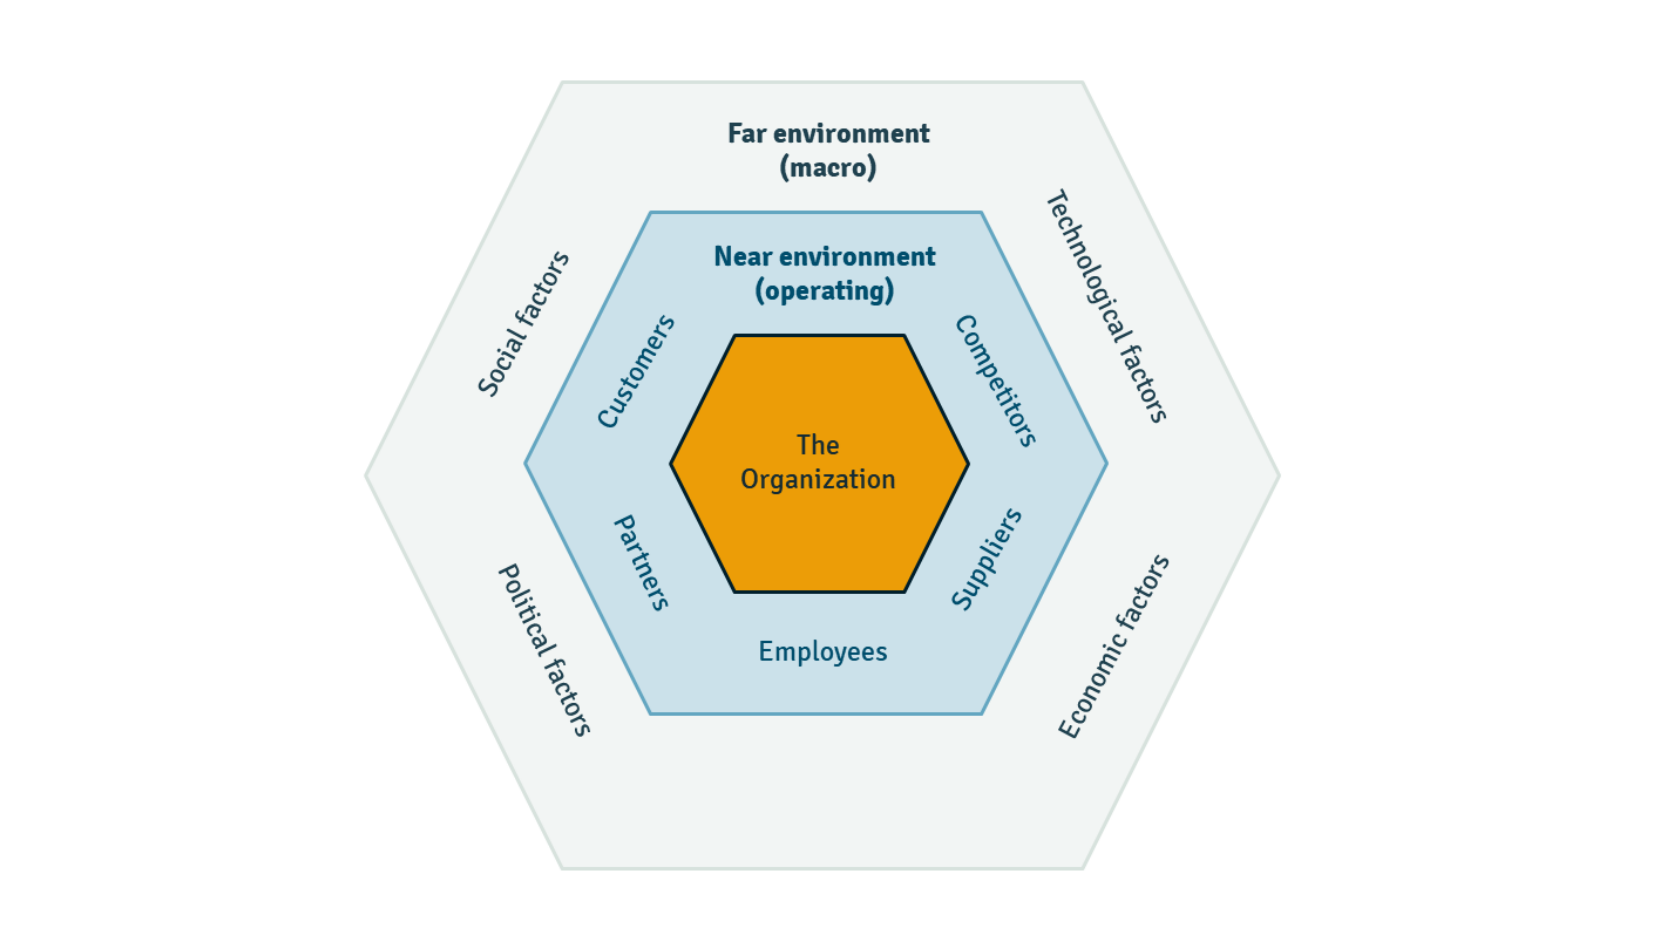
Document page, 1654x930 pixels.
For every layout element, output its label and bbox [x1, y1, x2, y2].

picture [263, 43, 1389, 887]
